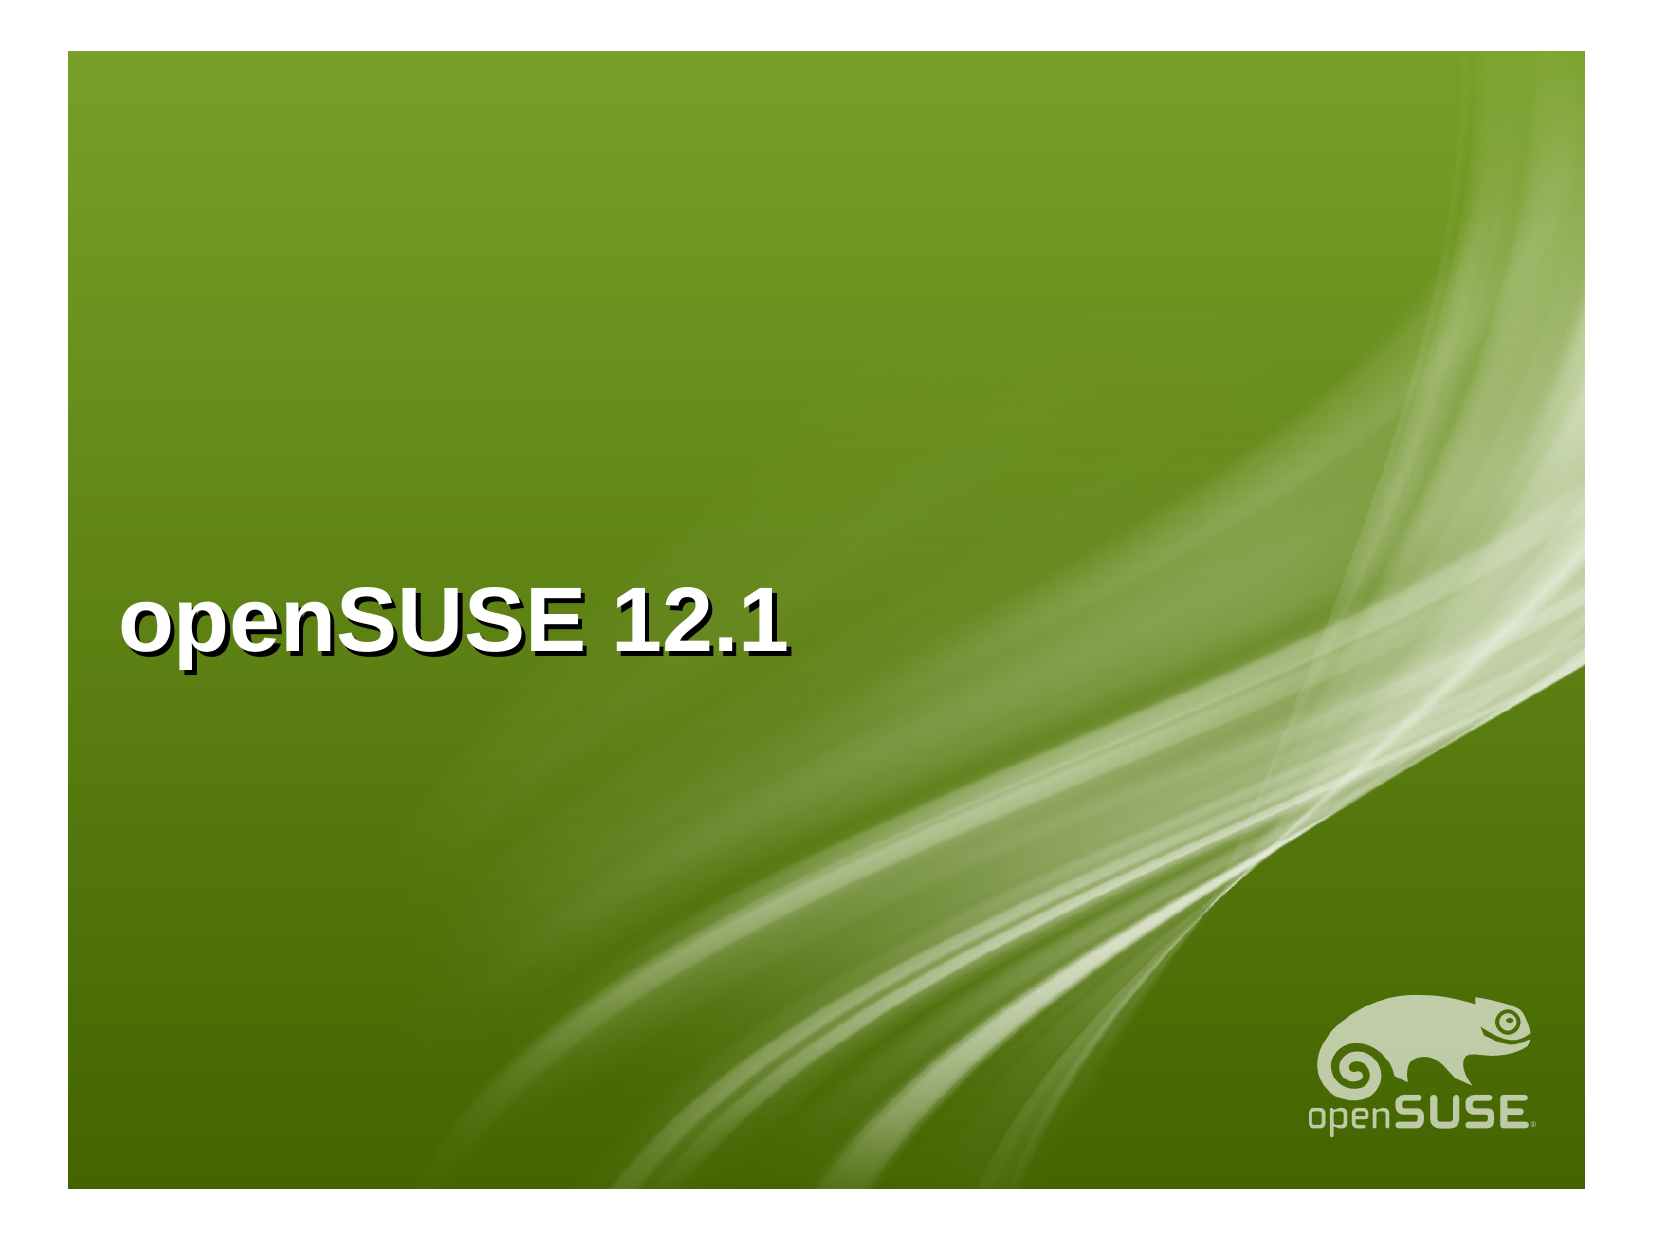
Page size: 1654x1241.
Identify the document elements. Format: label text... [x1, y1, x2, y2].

picture [68, 51, 1585, 1189]
title openSUSE 12.1 [118, 457, 1607, 783]
